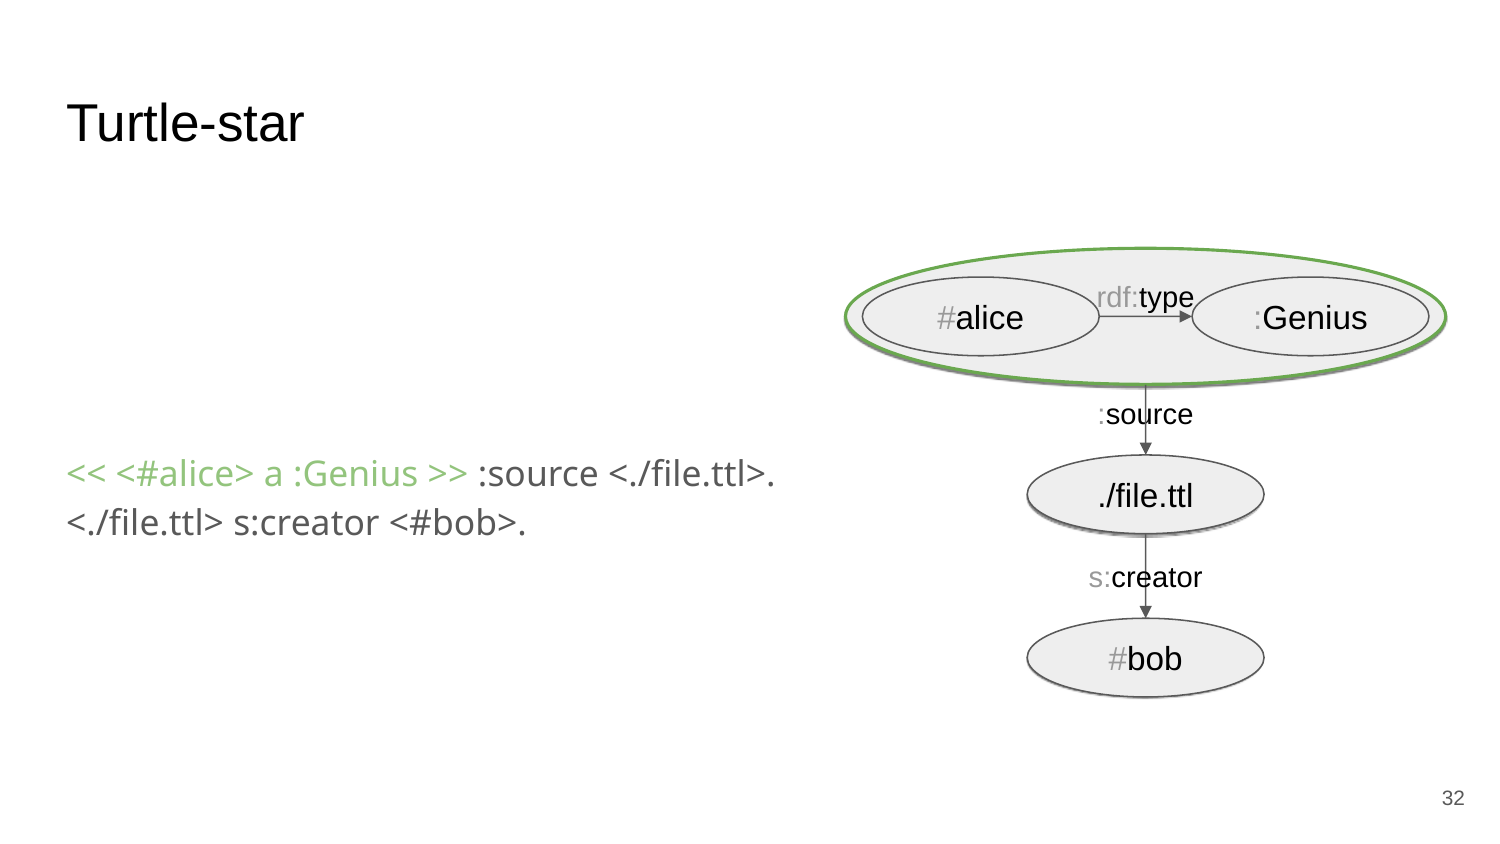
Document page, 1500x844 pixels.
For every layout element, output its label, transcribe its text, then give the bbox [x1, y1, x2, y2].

text_box :source [1147, 384, 1265, 441]
text_box ./file.ttl [1027, 454, 1265, 534]
text_box rdf:type [1080, 268, 1211, 324]
slide_number <number> [1389, 764, 1480, 830]
text_box #alice [862, 277, 1097, 356]
title Turtle-star [51, 72, 1449, 167]
text_box #bob [1027, 618, 1265, 697]
text_box s:creator [1027, 548, 1265, 604]
text_box :Genius [1192, 277, 1429, 356]
text_box [904, 248, 1446, 384]
text_box :source [1027, 384, 1144, 441]
list << <#alice> a :Genius >> :source <./file.ttl>. <./file.ttl> s:creator <#bob>. [51, 189, 904, 750]
